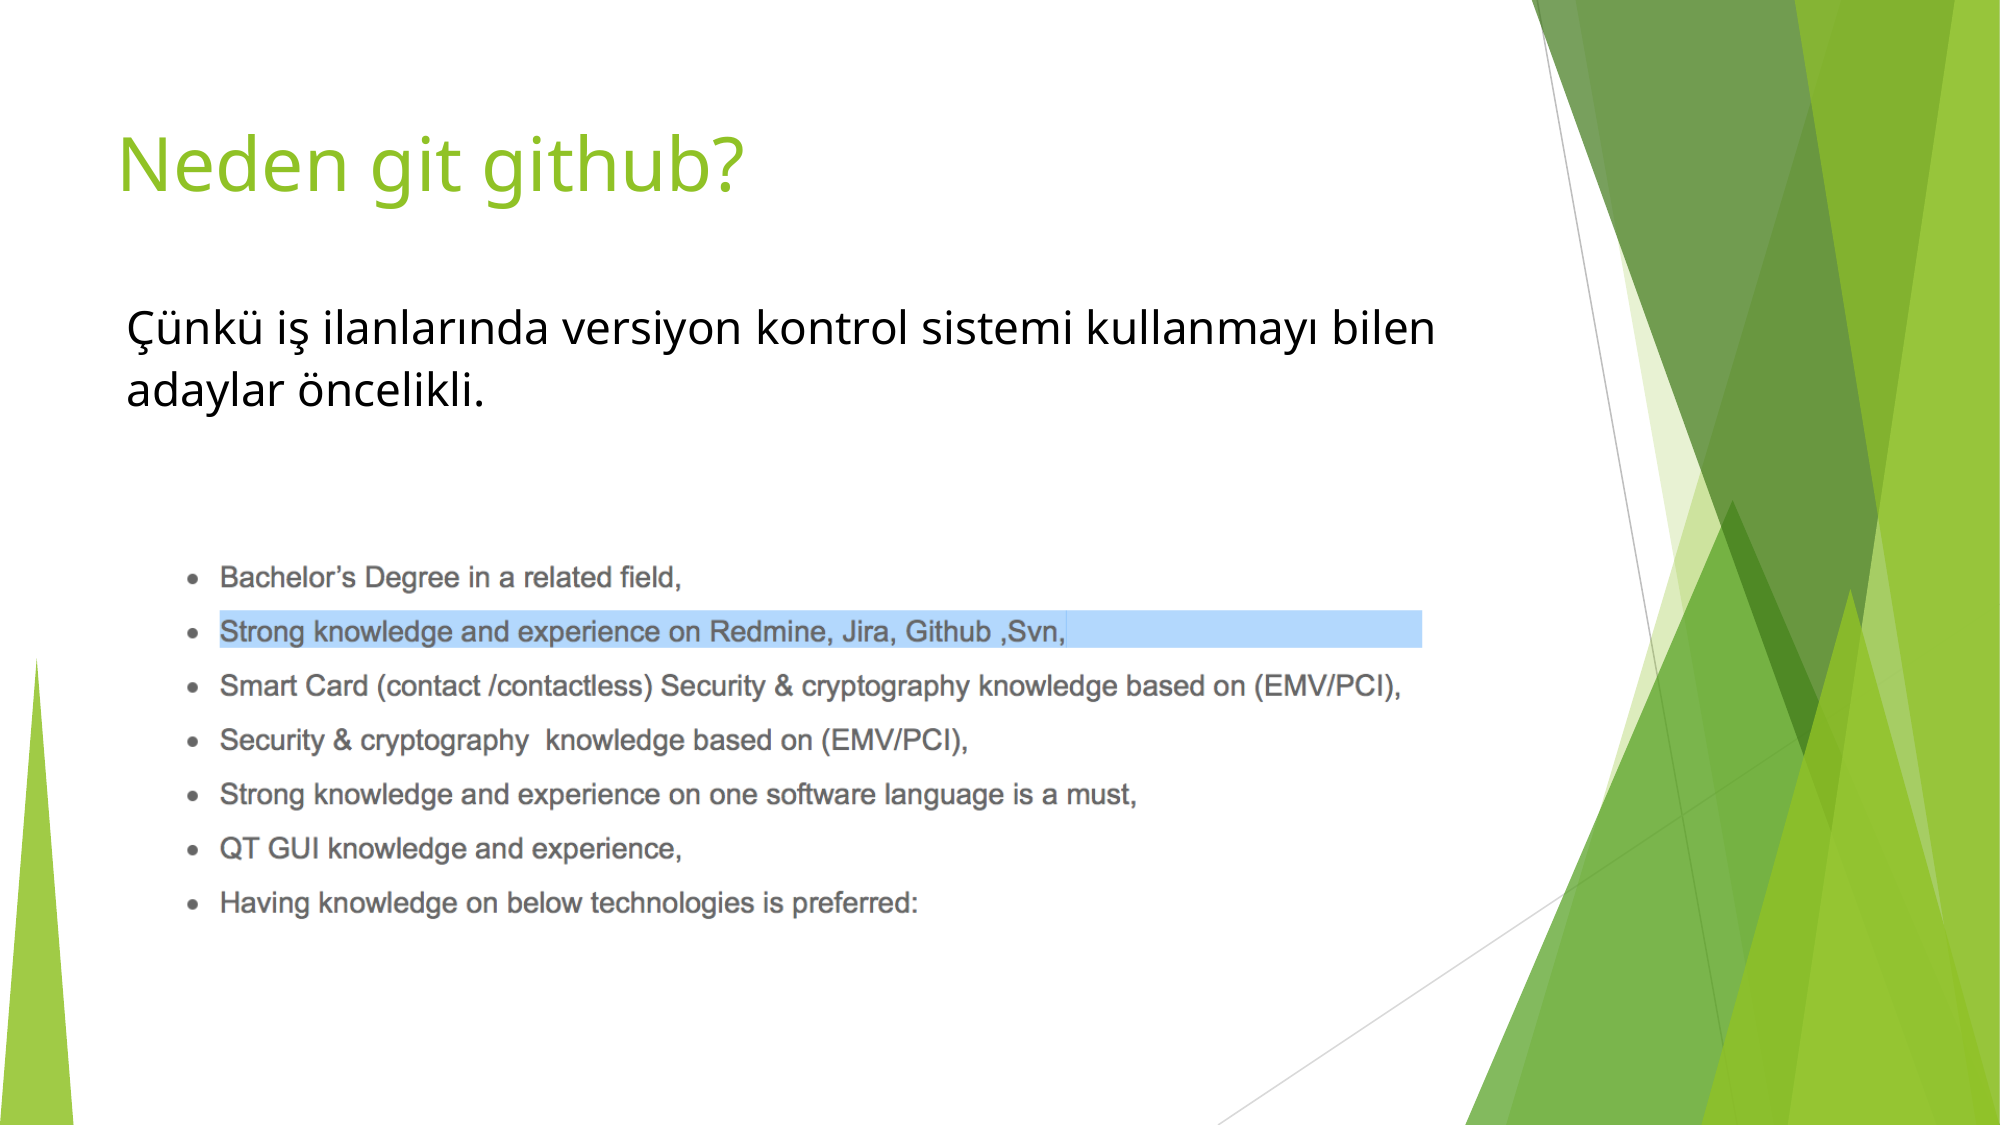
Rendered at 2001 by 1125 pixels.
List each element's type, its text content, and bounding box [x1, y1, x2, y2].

text_box Çünkü iş ilanlarında versiyon kontrol sistemi kullanmayı bilen adaylar öncelikli. [126, 295, 1512, 971]
title Neden git github? [101, 109, 1512, 326]
picture [128, 531, 1441, 942]
